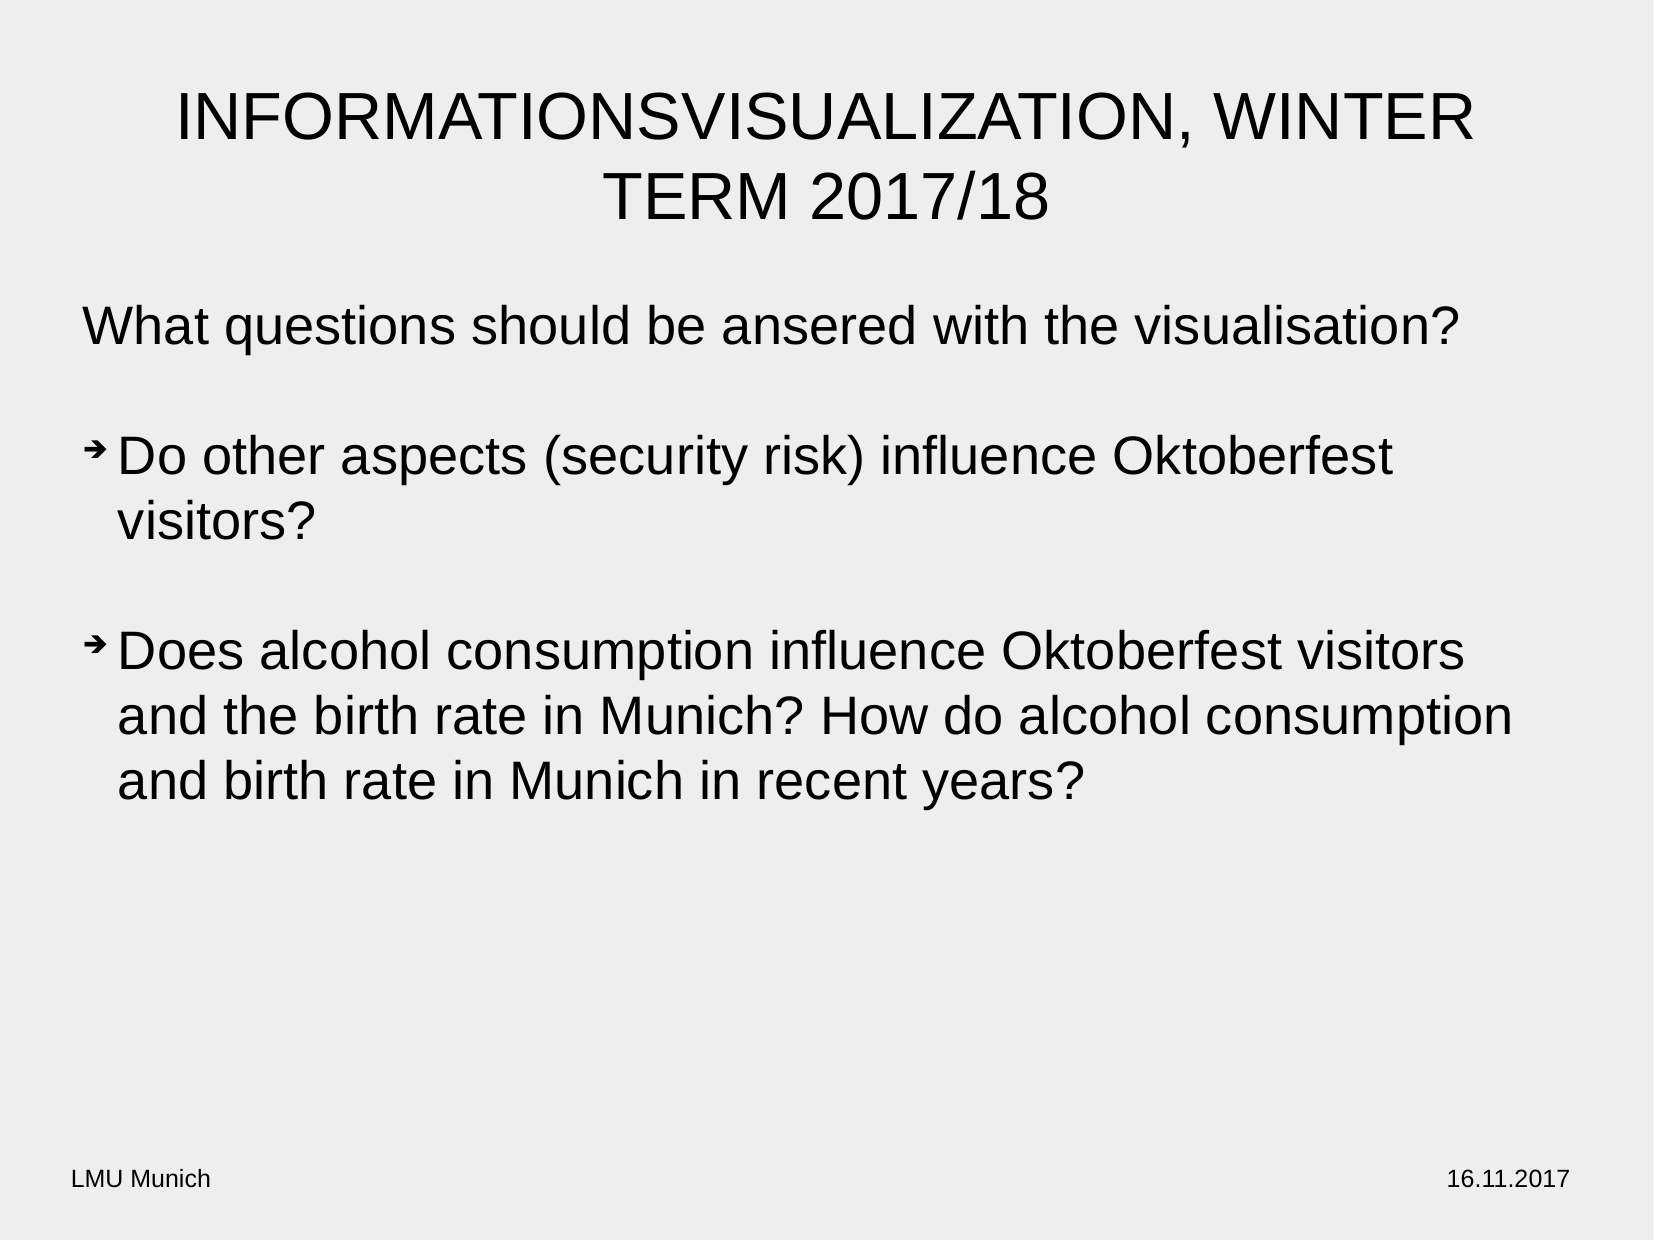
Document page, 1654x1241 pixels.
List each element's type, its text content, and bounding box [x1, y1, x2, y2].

text_box 16.11.2017 [1405, 1163, 1571, 1192]
text_box What questions should be ansered with the visualisation? Do other aspects (security risk) influence Oktoberfest visitors? Does alcohol consumption influence Oktoberfest visitors and the birth rate in Munich? How do alcohol consumption and birth rate in Munich in recent years? [82, 290, 1571, 1010]
text_box INFORMATIONSVISUALIZATION, WINTER TERM 2017/18 [82, 49, 1571, 257]
text_box LMU Munich [70, 1163, 237, 1192]
